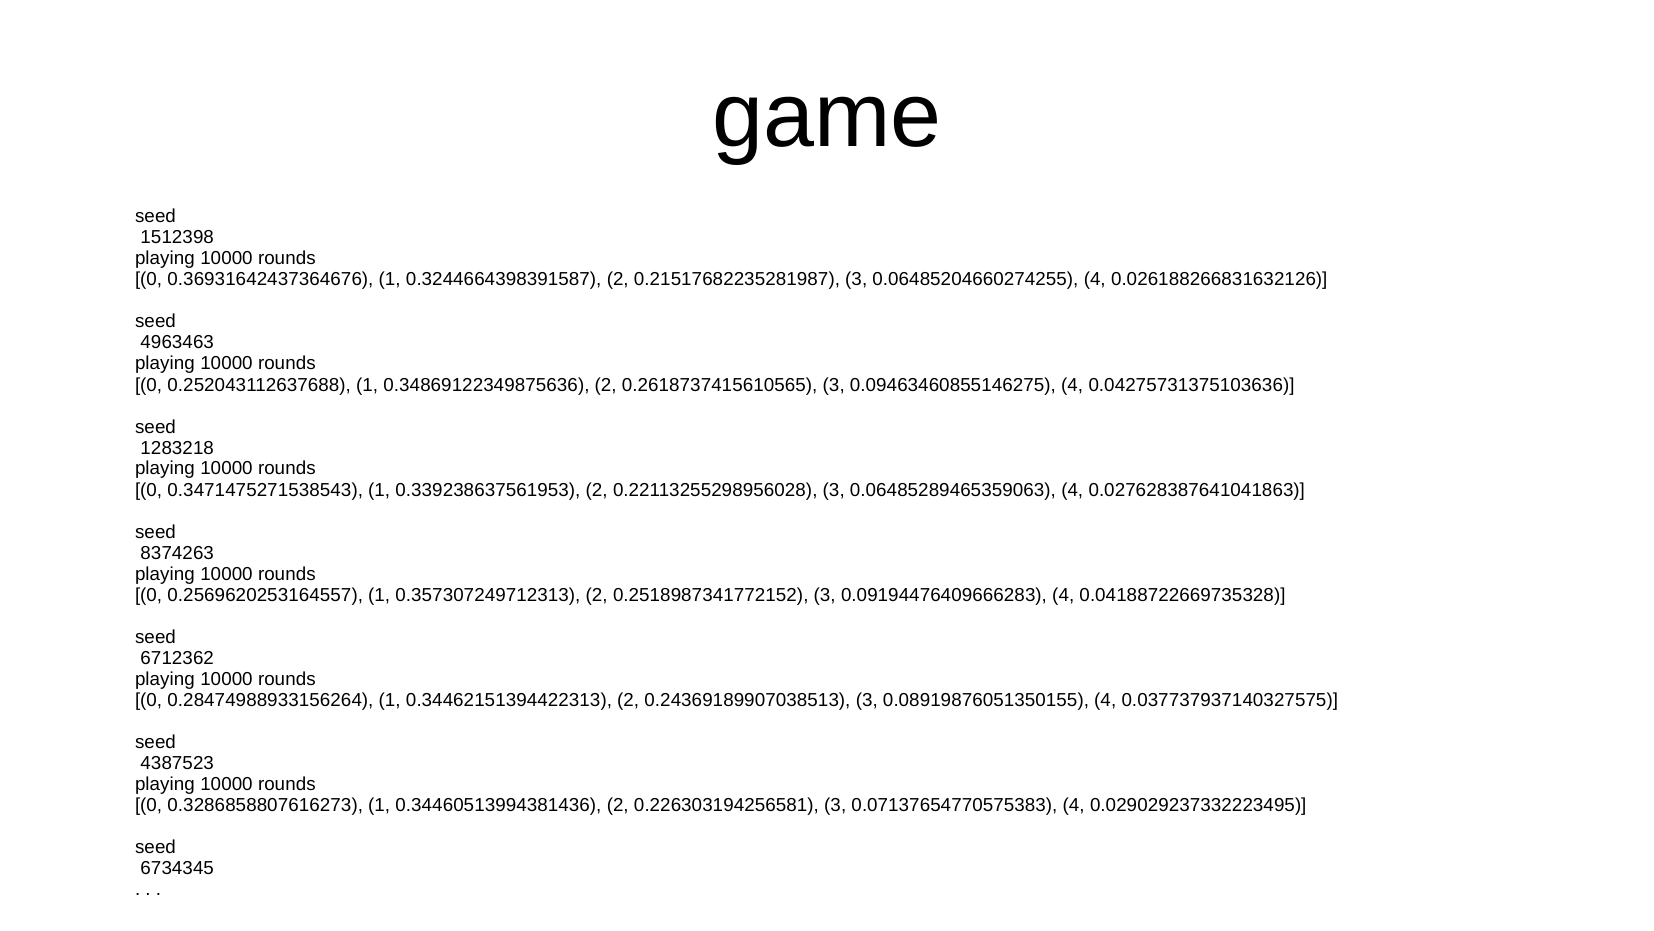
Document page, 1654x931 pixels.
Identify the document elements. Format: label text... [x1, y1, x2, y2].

text_box seed 1512398 playing 10000 rounds [(0, 0.36931642437364676), (1, 0.3244664398391587), (2, 0.21517682235281987), (3, 0.06485204660274255), (4, 0.026188266831632126)] seed 4963463 playing 10000 rounds [(0, 0.252043112637688), (1, 0.34869122349875636), (2, 0.2618737415610565), (3, 0.09463460855146275), (4, 0.04275731375103636)] seed 1283218 playing 10000 rounds [(0, 0.3471475271538543), (1, 0.339238637561953), (2, 0.22113255298956028), (3, 0.06485289465359063), (4, 0.027628387641041863)] seed 8374263 playing 10000 rounds [(0, 0.2569620253164557), (1, 0.357307249712313), (2, 0.2518987341772152), (3, 0.09194476409666283), (4, 0.04188722669735328)] seed 6712362 playing 10000 rounds [(0, 0.28474988933156264), (1, 0.34462151394422313), (2, 0.24369189907038513), (3, 0.08919876051350155), (4, 0.037737937140327575)] seed 4387523 playing 10000 rounds [(0, 0.3286858807616273), (1, 0.34460513994381436), (2, 0.226303194256581), (3, 0.07137654770575383), (4, 0.029029237332223495)] seed 6734345 . . . [120, 198, 1352, 908]
title game [82, 37, 1571, 193]
